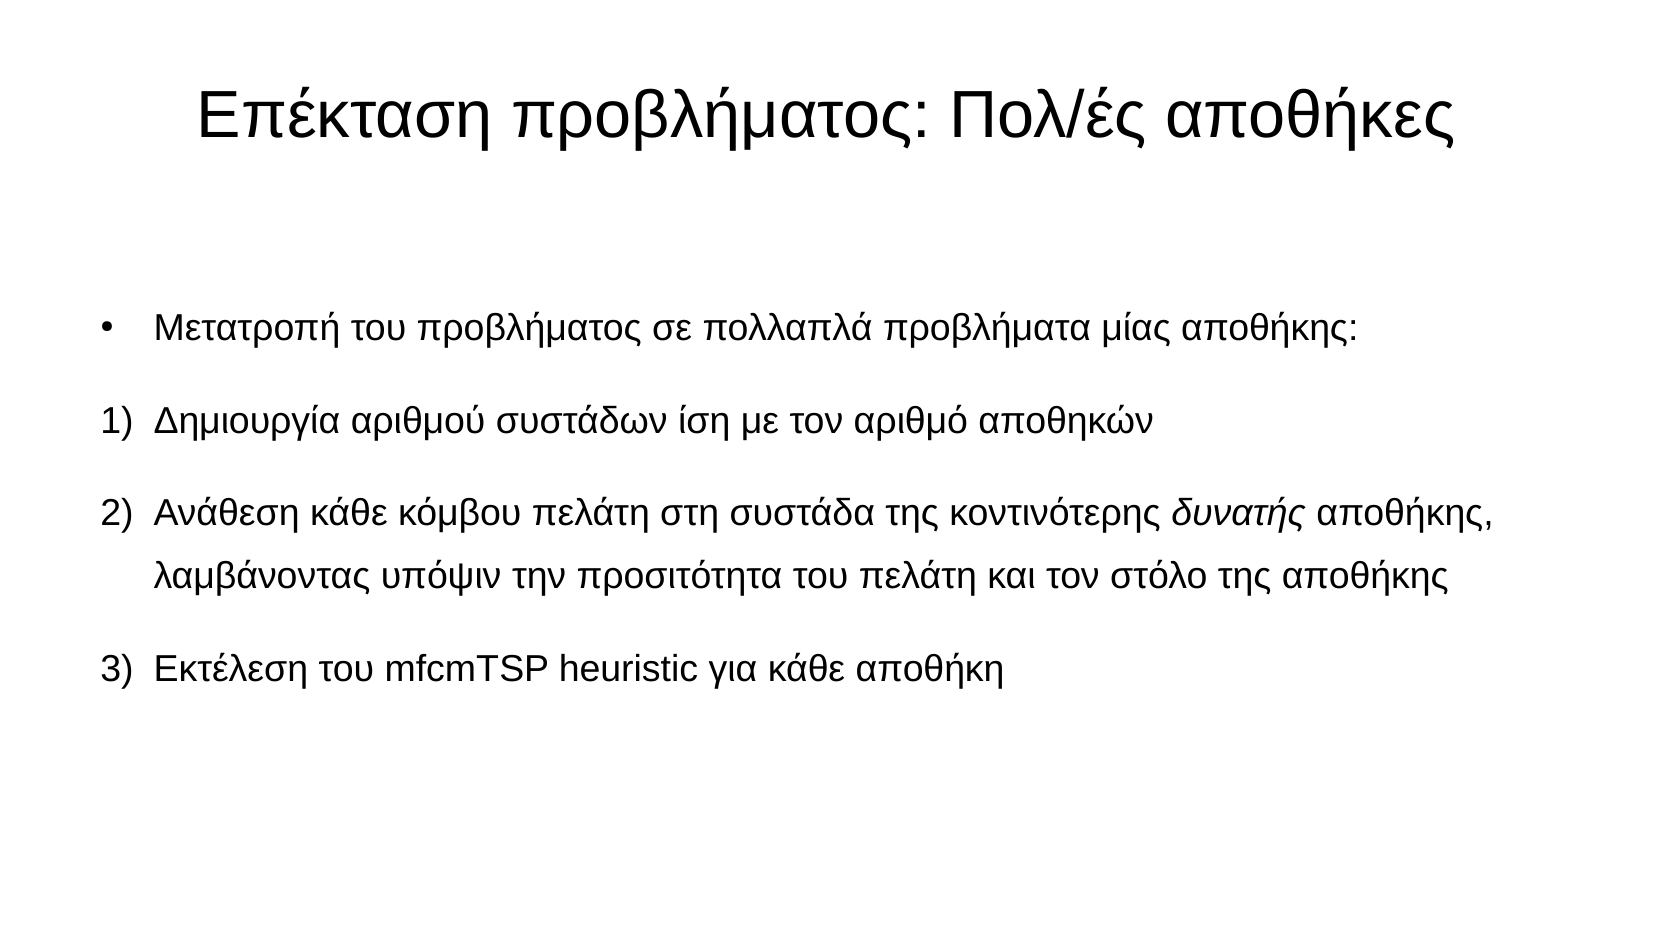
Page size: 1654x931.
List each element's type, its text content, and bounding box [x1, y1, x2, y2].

title Επέκταση προβλήματος: Πολ/ές αποθήκες [82, 37, 1571, 193]
list Μετατροπή του προβλήματος σε πολλαπλά προβλήματα μίας αποθήκης: Δημιουργία αριθμού συστάδων ίση με τον αριθμό αποθηκών Ανάθεση κάθε κόμβου πελάτη στη συστάδα της κοντινότερης δυνατής αποθήκης, λαμβάνοντας υπόψιν την προσιτότητα του πελάτη και τον στόλο της αποθήκης Εκτέλεση του mfcmTSP heuristic για κάθε αποθήκη [82, 285, 1571, 826]
